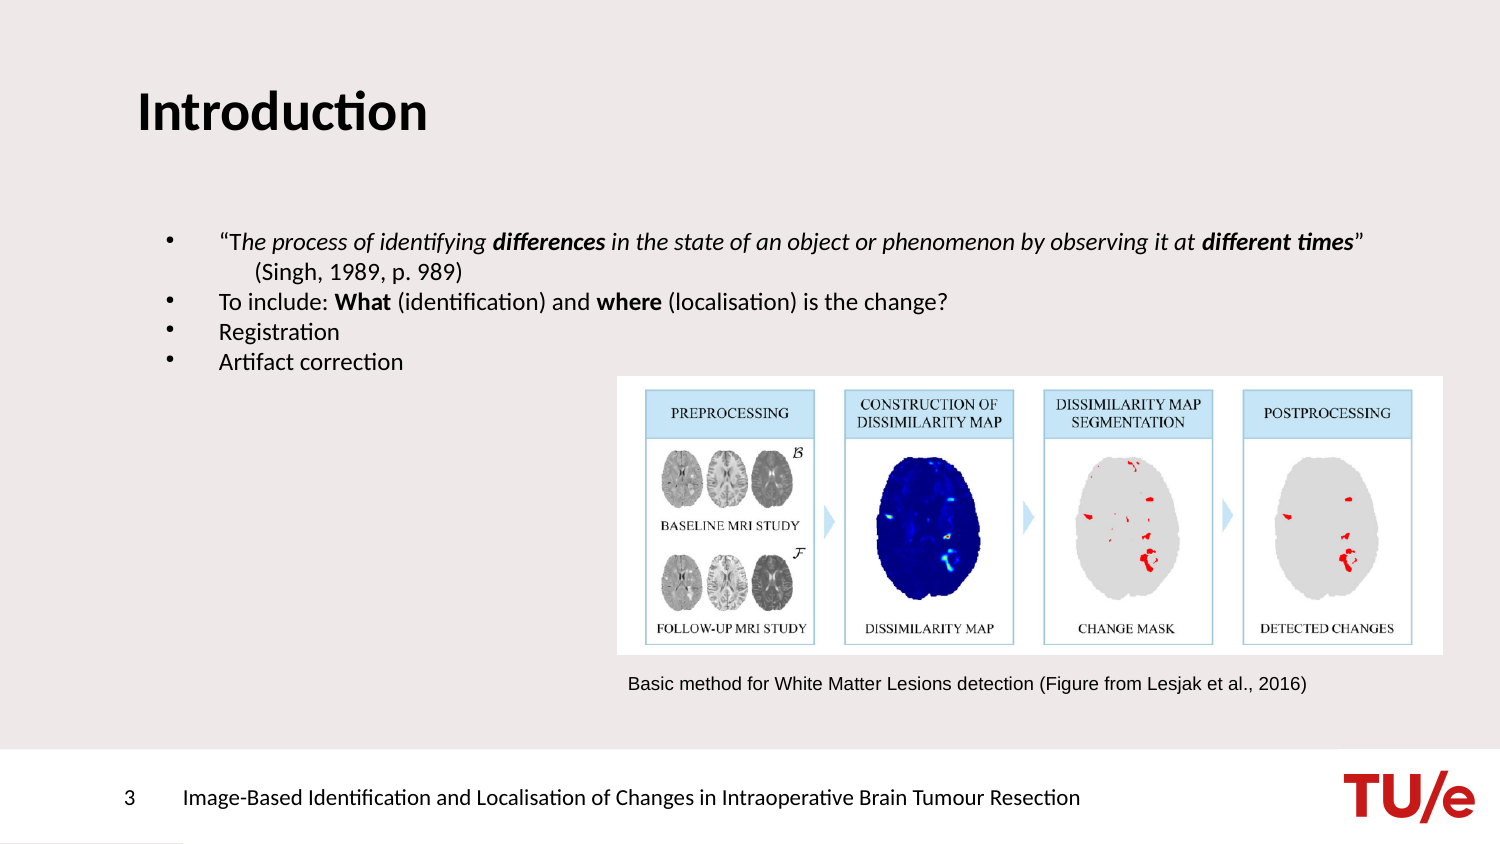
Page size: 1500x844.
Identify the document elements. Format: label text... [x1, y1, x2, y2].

picture [617, 376, 1443, 655]
text_box Basic method for White Matter Lesions detection (Figure from Lesjak et al., 2016) [613, 665, 1453, 702]
picture [1339, 749, 1500, 844]
title Introduction [124, 85, 1364, 174]
list “The process of identifying differences in the state of an object or phenomenon by observing it at different times” (Singh, 1989, p. 989) To include: What (identification) and where (localisation) is the change? Registration Artifact correction [147, 195, 1388, 676]
